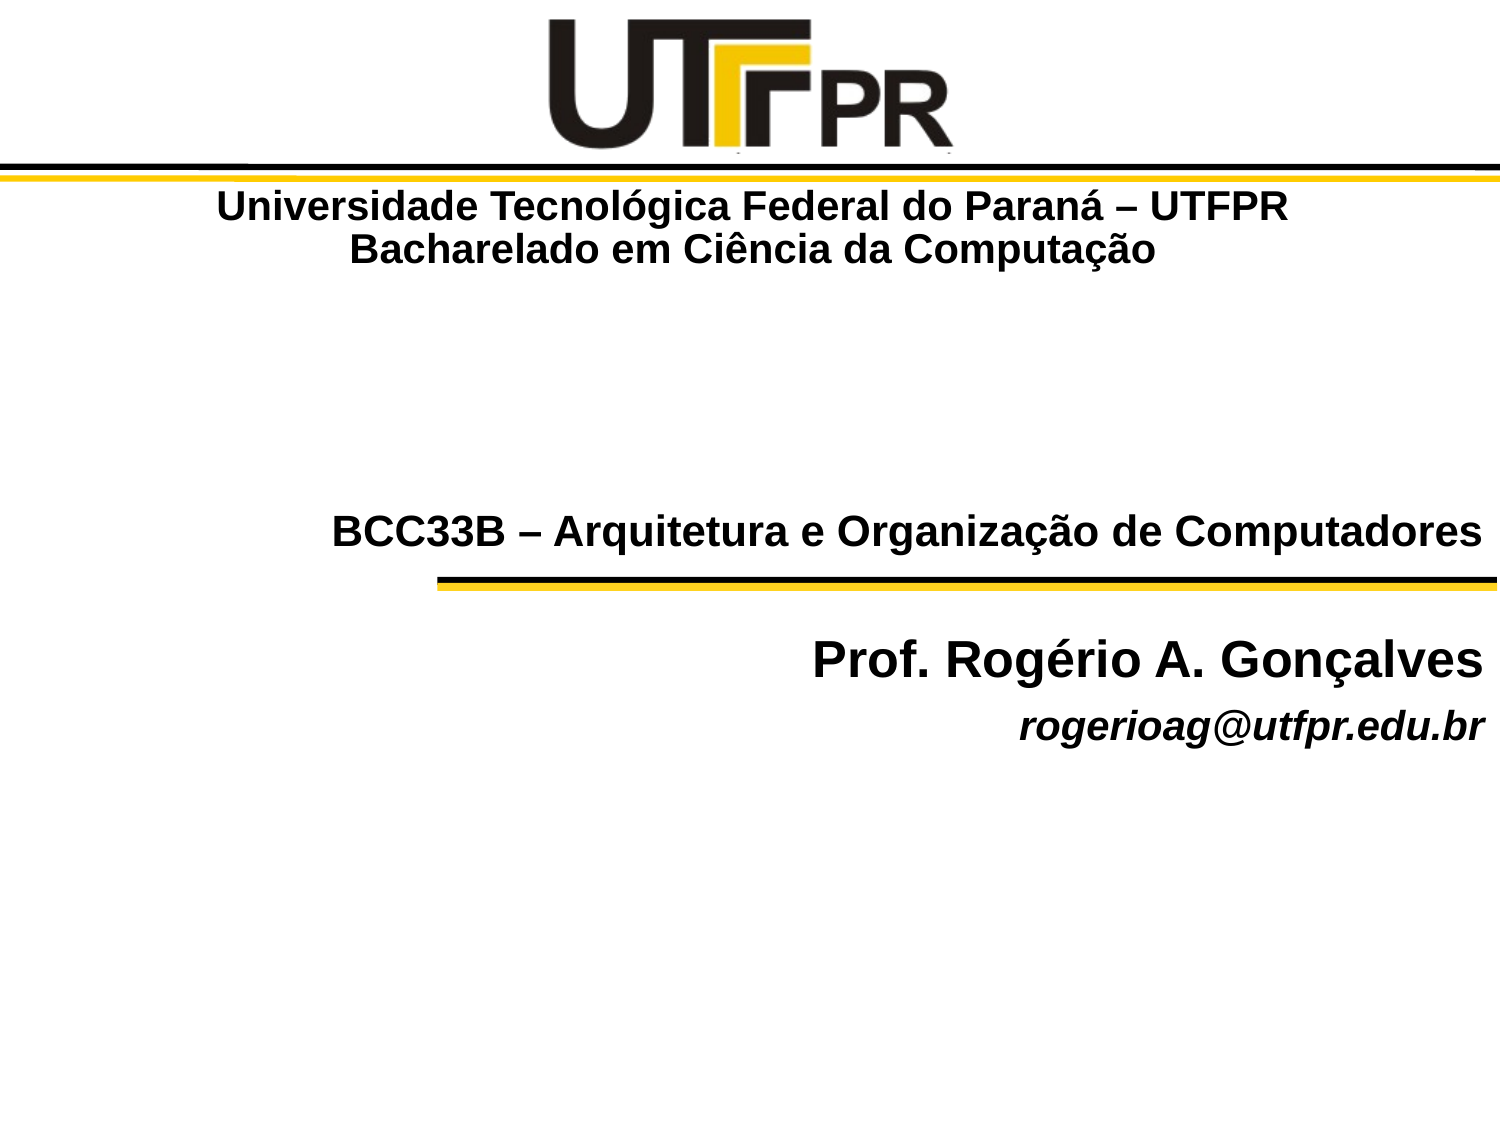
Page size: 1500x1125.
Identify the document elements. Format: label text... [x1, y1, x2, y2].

text_box [437, 576, 1498, 591]
subtitle Prof. Rogério A. Gonçalves rogerioag@utfpr.edu.br [439, 615, 1485, 768]
picture [540, 11, 960, 154]
title Universidade Tecnológica Federal do Paraná – UTFPR Bacharelado em Ciência da Computação [4, 176, 1500, 329]
title BCC33B – Arquitetura e Organização de Computadores [295, 490, 1499, 575]
